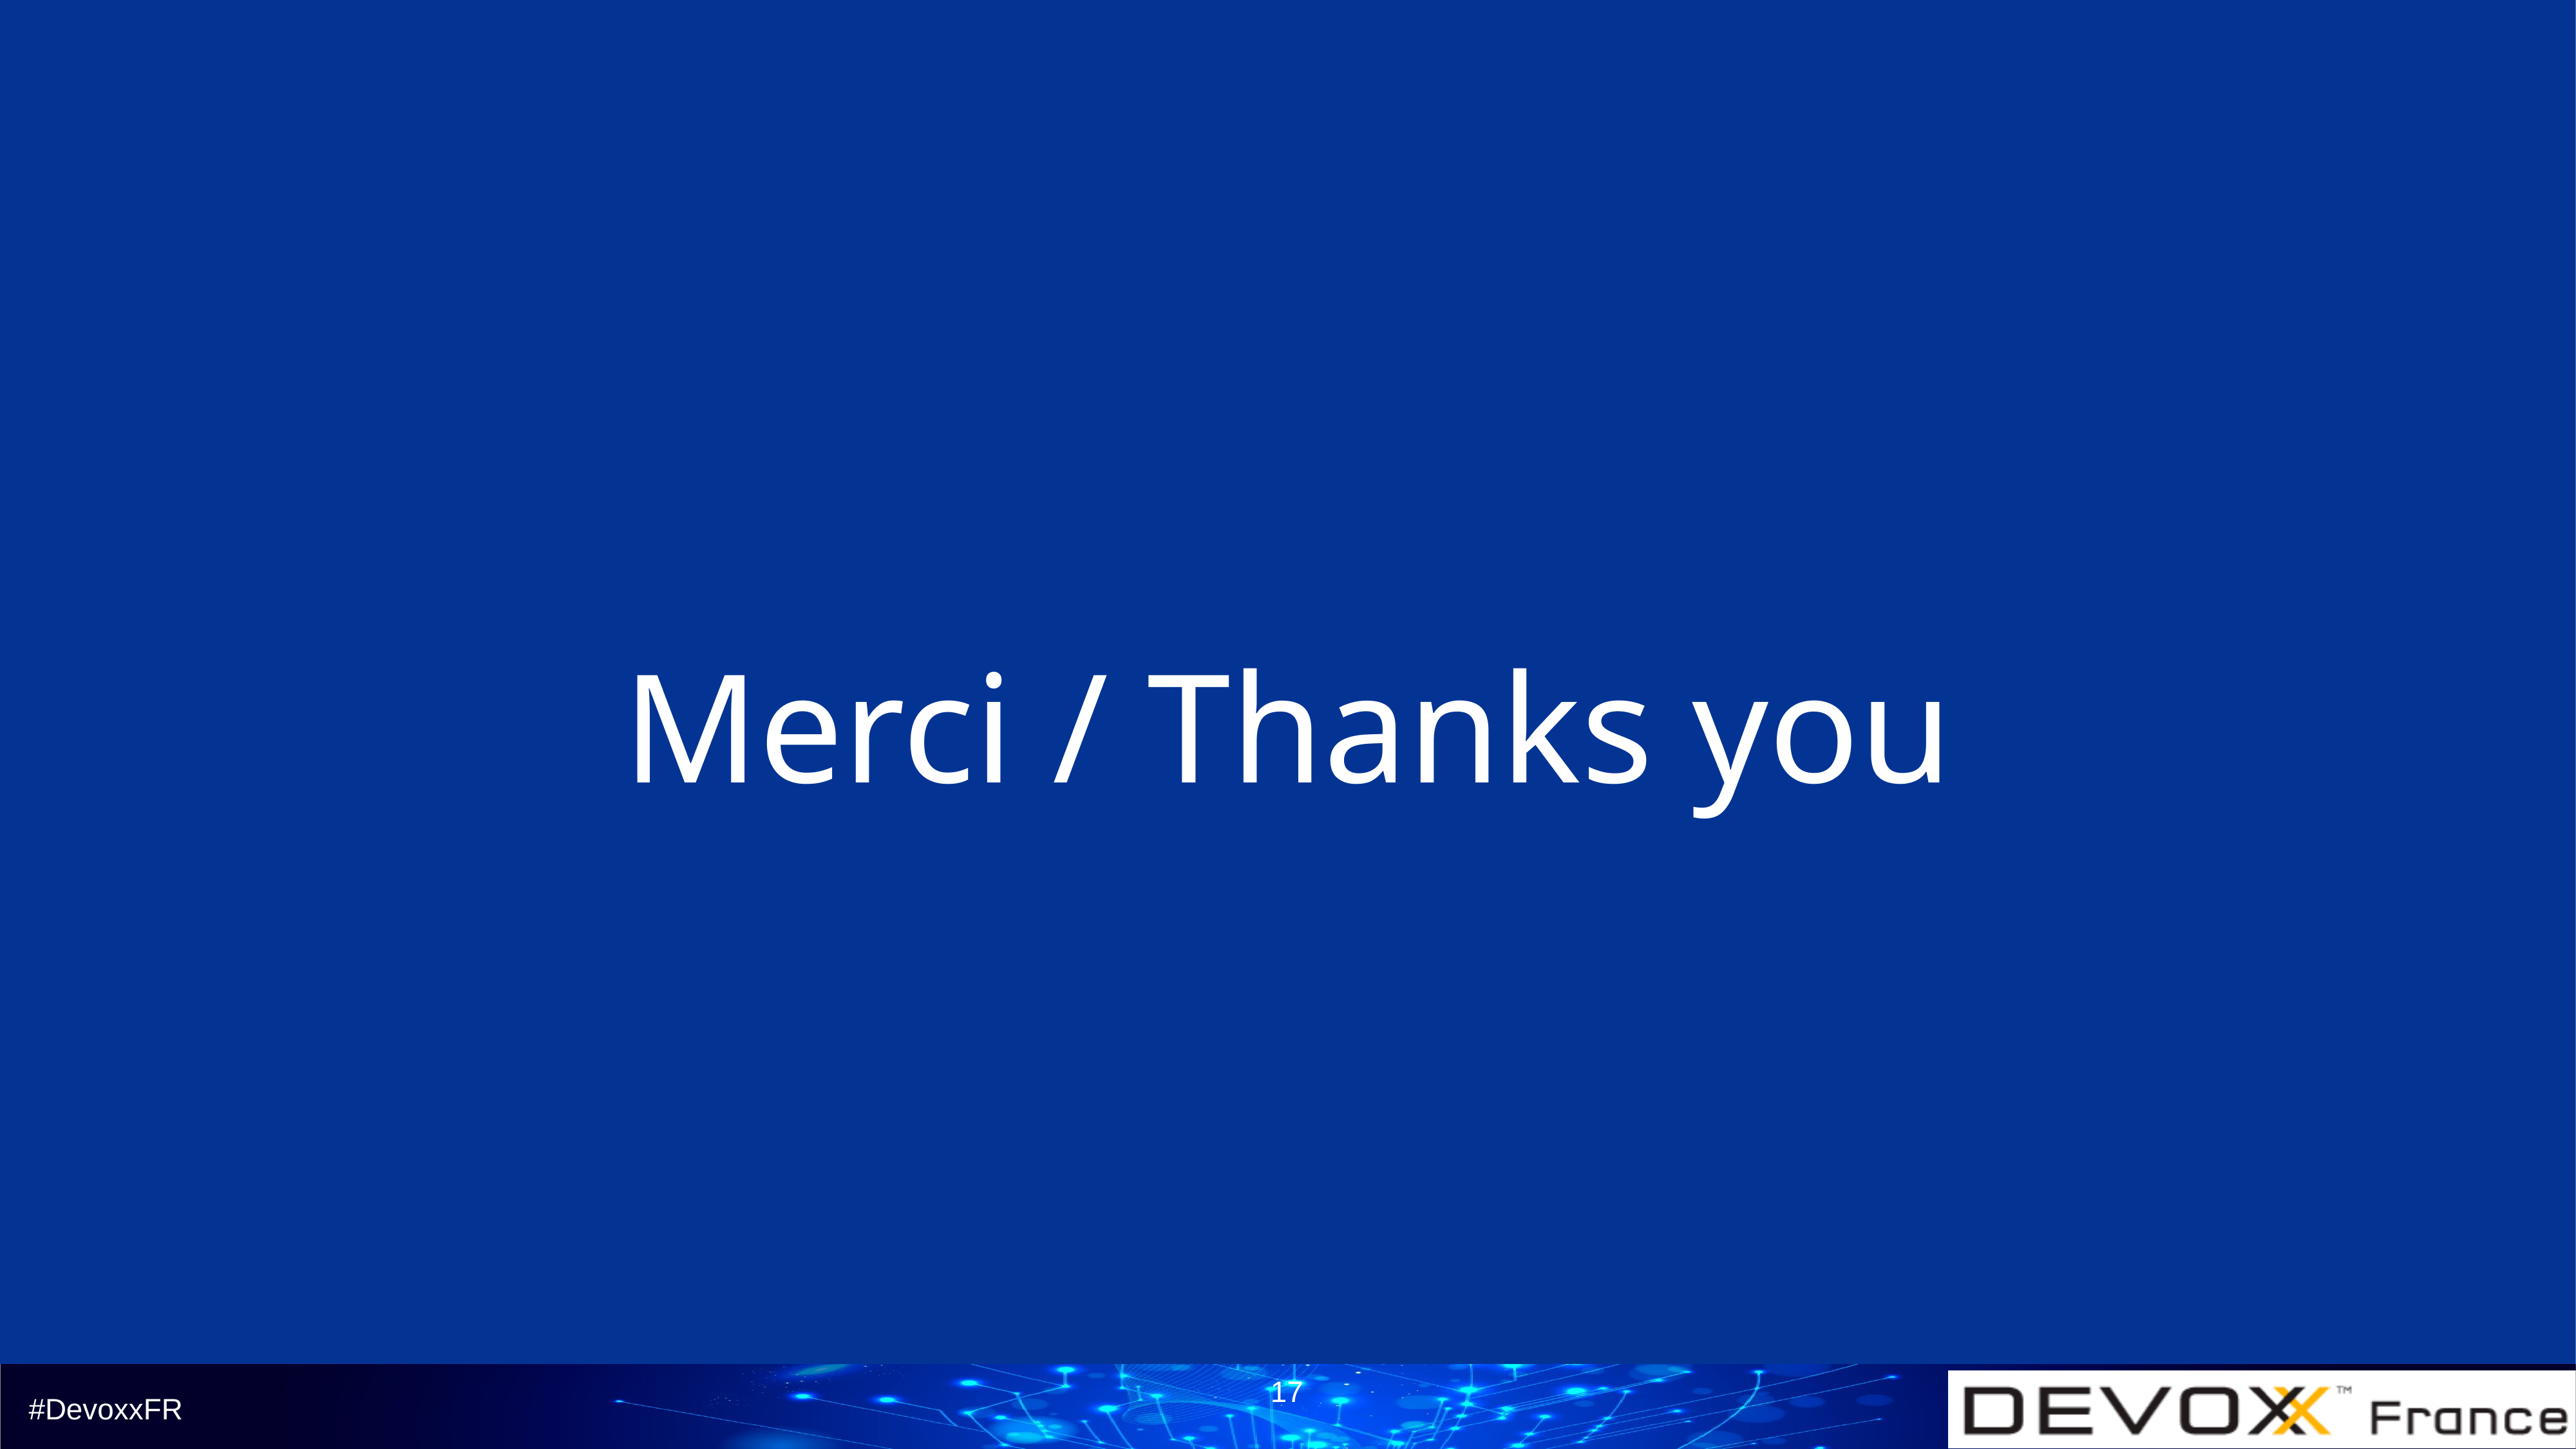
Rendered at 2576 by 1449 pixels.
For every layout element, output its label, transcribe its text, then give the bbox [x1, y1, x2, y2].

picture [0, 1364, 2576, 1449]
title Merci / Thanks you [510, 479, 2065, 970]
picture [1309, 1442, 1326, 1449]
slide_number 17 [1264, 1375, 1310, 1427]
